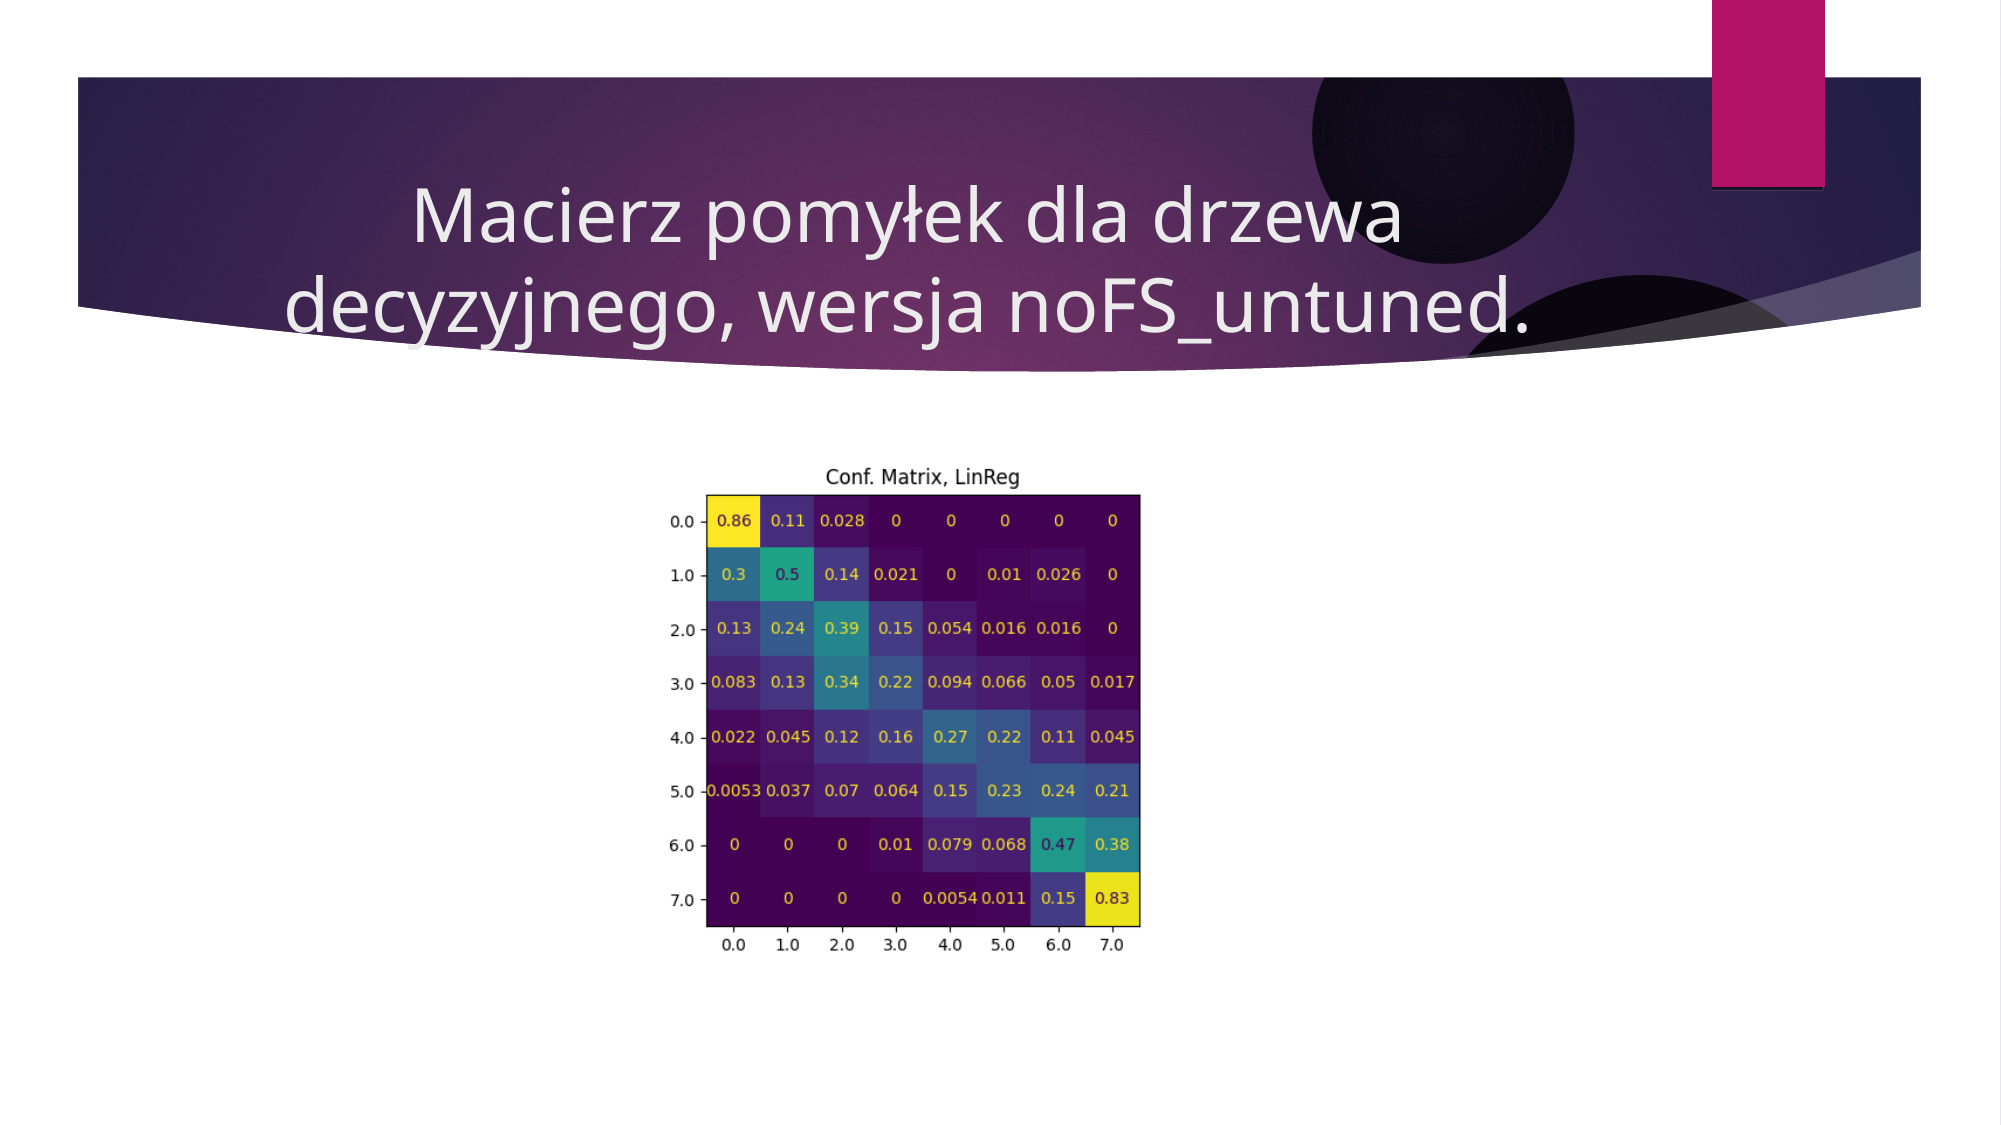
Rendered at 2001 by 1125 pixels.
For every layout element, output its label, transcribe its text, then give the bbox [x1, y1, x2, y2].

title Macierz pomyłek dla drzewa decyzyjnego, wersja noFS_untuned. [189, 159, 1627, 276]
picture [539, 427, 1288, 988]
